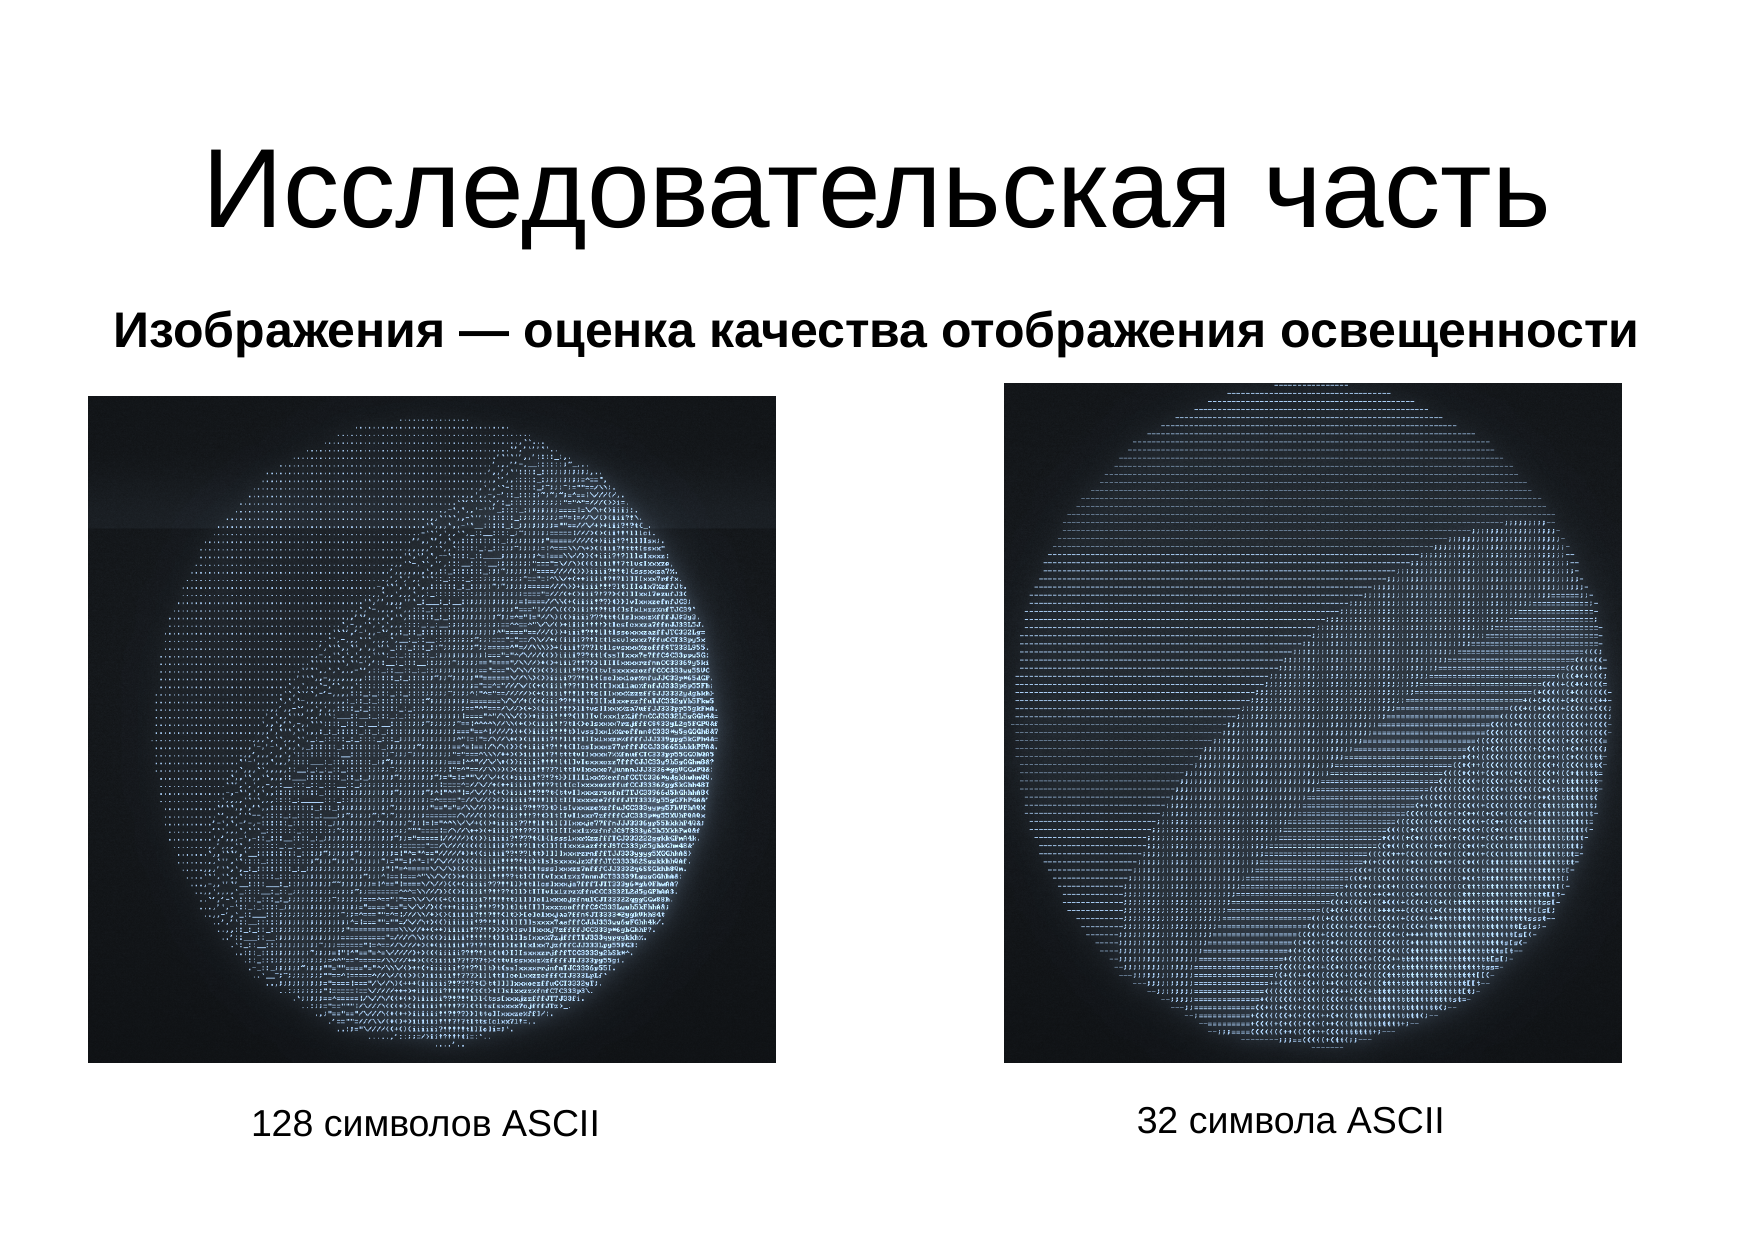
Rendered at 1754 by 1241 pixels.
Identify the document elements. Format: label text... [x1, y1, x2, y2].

title Исследовательская часть [0, 52, 1754, 295]
text_box 32 символа ASCII [1122, 1092, 1502, 1150]
picture [88, 396, 776, 1063]
picture [1004, 383, 1622, 1063]
text_box Изображения — оценка качества отображения освещенности [0, 295, 1754, 422]
text_box 128 символов ASCII [236, 1094, 616, 1152]
